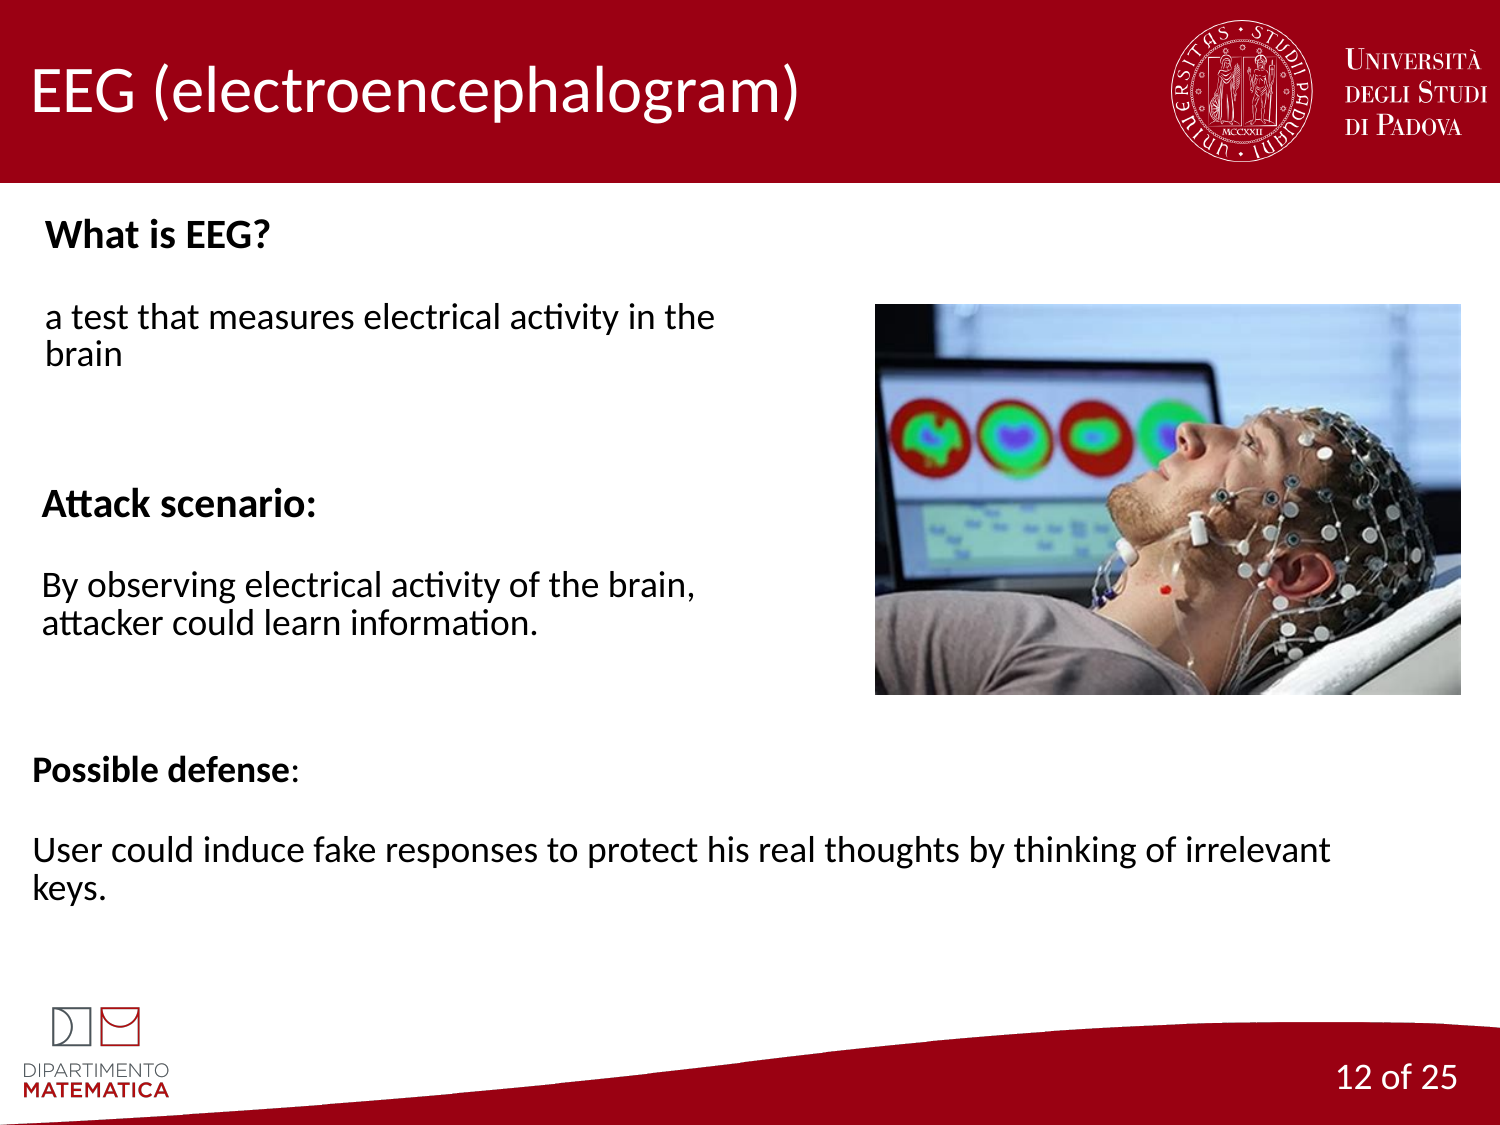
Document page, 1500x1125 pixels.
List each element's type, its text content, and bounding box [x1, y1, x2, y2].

title EEG (electroencephalogram) [0, 0, 1159, 183]
text_box What is EEG? a test that measures electrical activity in the brain [30, 210, 766, 451]
text_box Attack scenario: By observing electrical activity of the brain, attacker could learn information. [26, 478, 720, 653]
picture [875, 304, 1461, 695]
slide_number <number> of 25 [1136, 1044, 1474, 1104]
text_box Possible defense: User could induce fake responses to protect his real thoughts by thinking of irrelevant keys. [17, 747, 1377, 918]
picture [1171, 20, 1487, 162]
picture [0, 1007, 1500, 1125]
